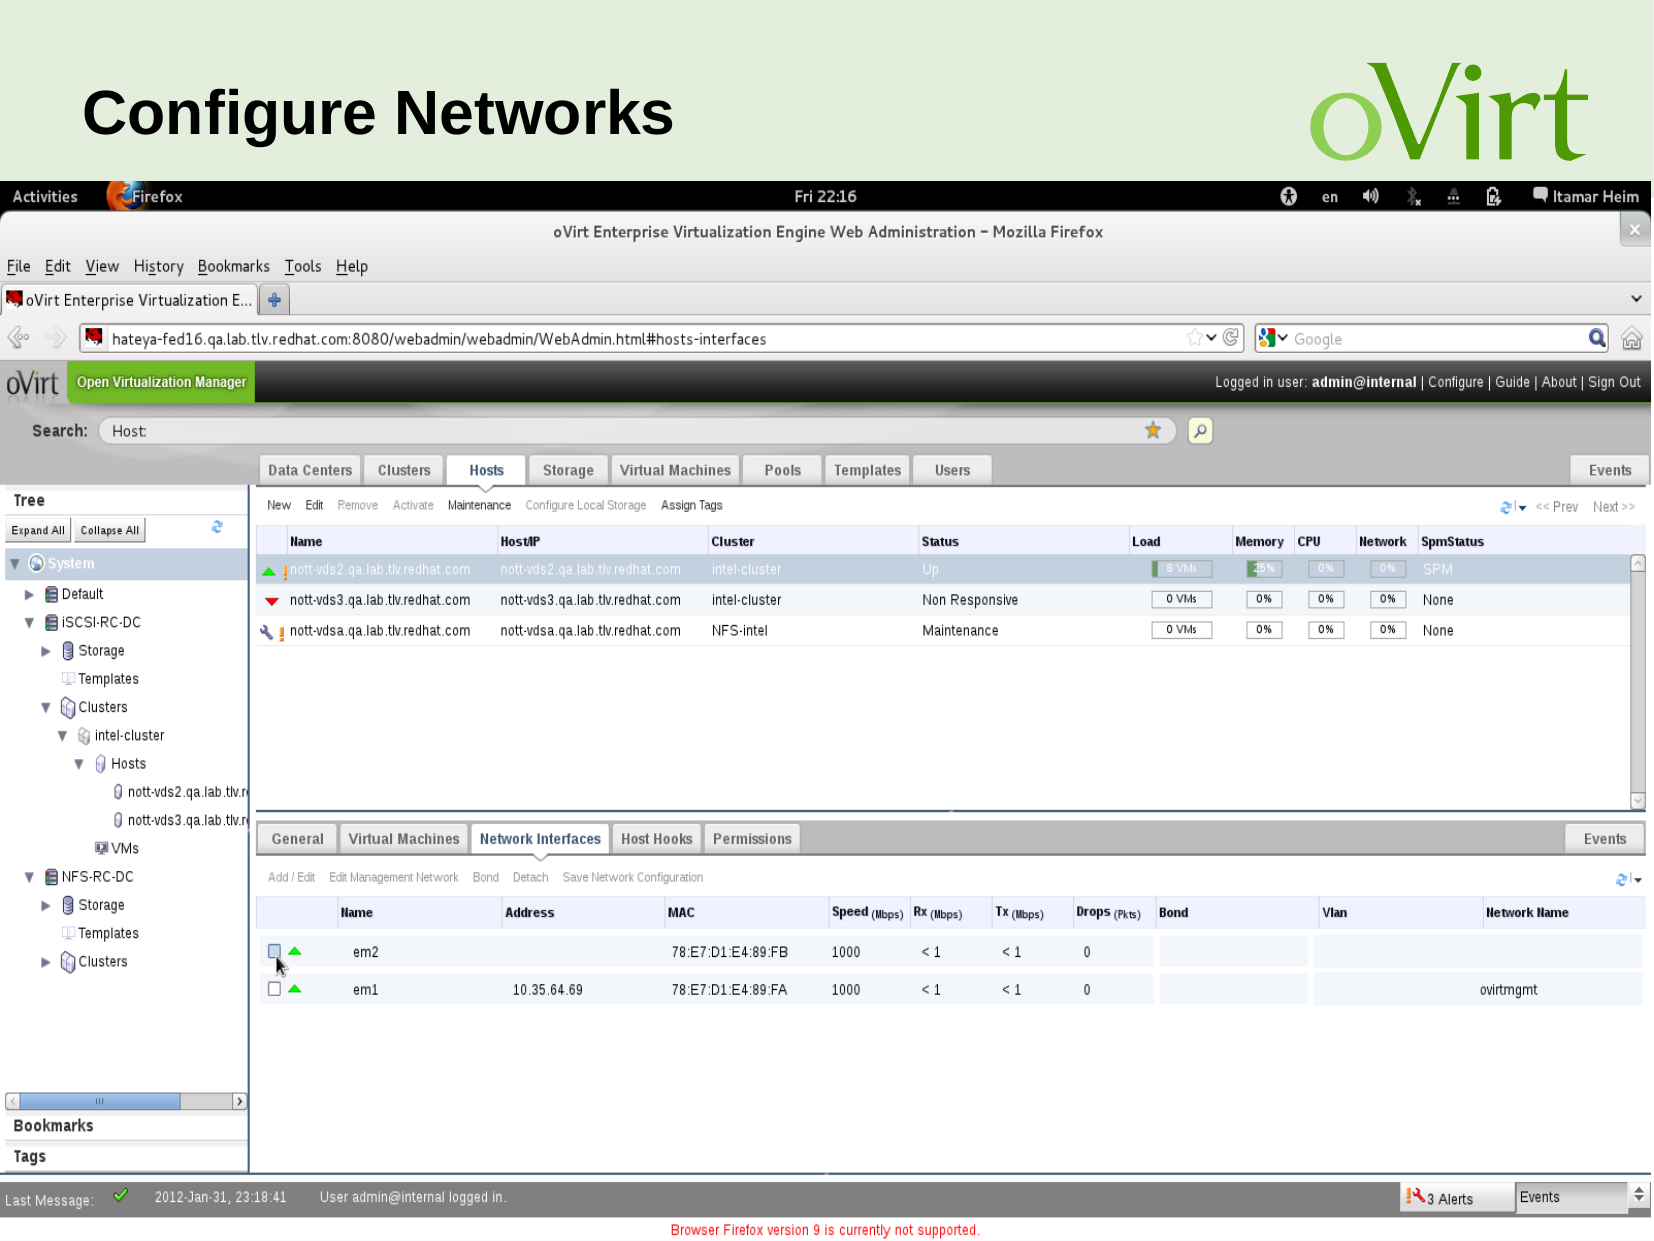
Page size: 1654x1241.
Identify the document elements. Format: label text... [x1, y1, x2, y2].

title Configure Networks [82, 37, 1571, 181]
picture [0, 181, 1651, 1241]
